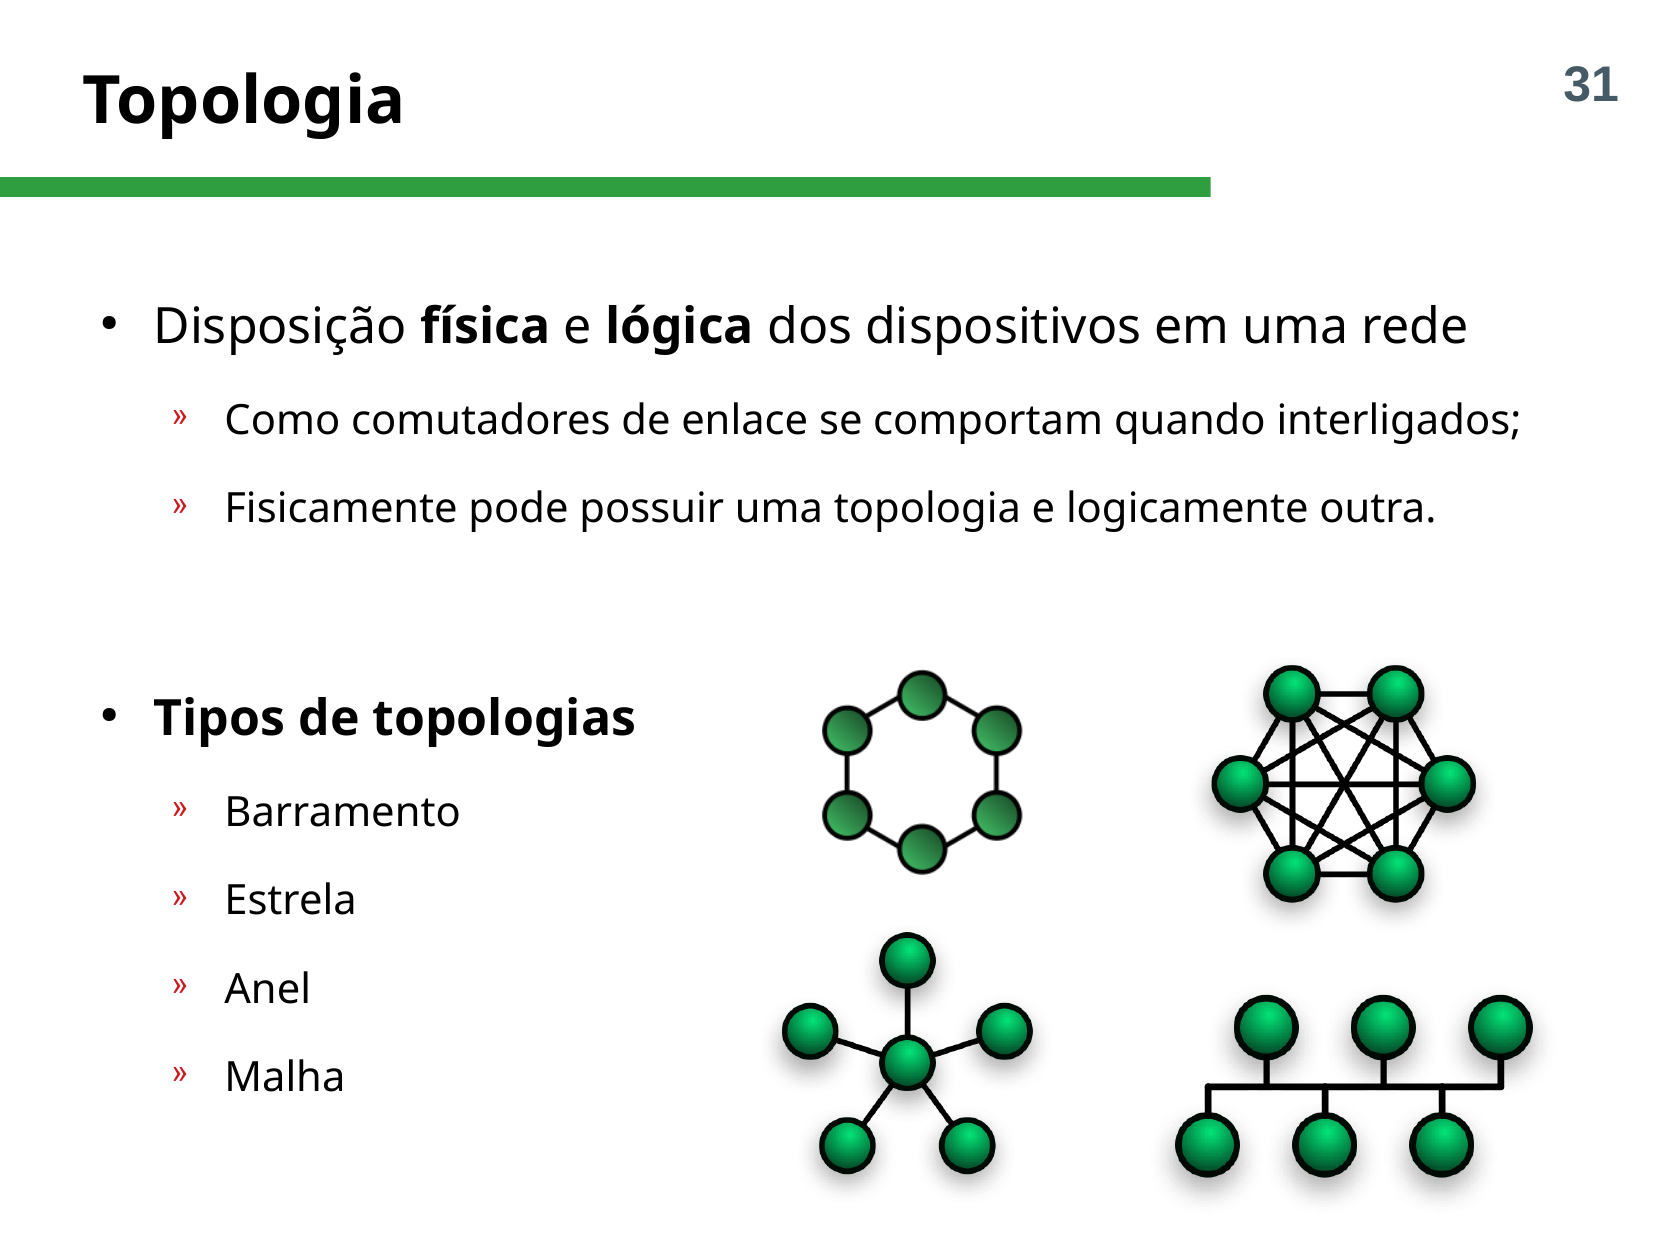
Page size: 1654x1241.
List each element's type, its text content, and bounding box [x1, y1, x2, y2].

picture [797, 649, 1049, 894]
picture [1139, 972, 1565, 1223]
picture [751, 912, 1063, 1216]
title Topologia [82, 0, 1152, 202]
picture [1181, 645, 1506, 945]
list Disposição física e lógica dos dispositivos em uma rede Como comutadores de enlace se comportam quando interligados; Fisicamente pode possuir uma topologia e logicamente outra. Tipos de topologias Barramento Estrela Anel Malha [82, 290, 1571, 1216]
